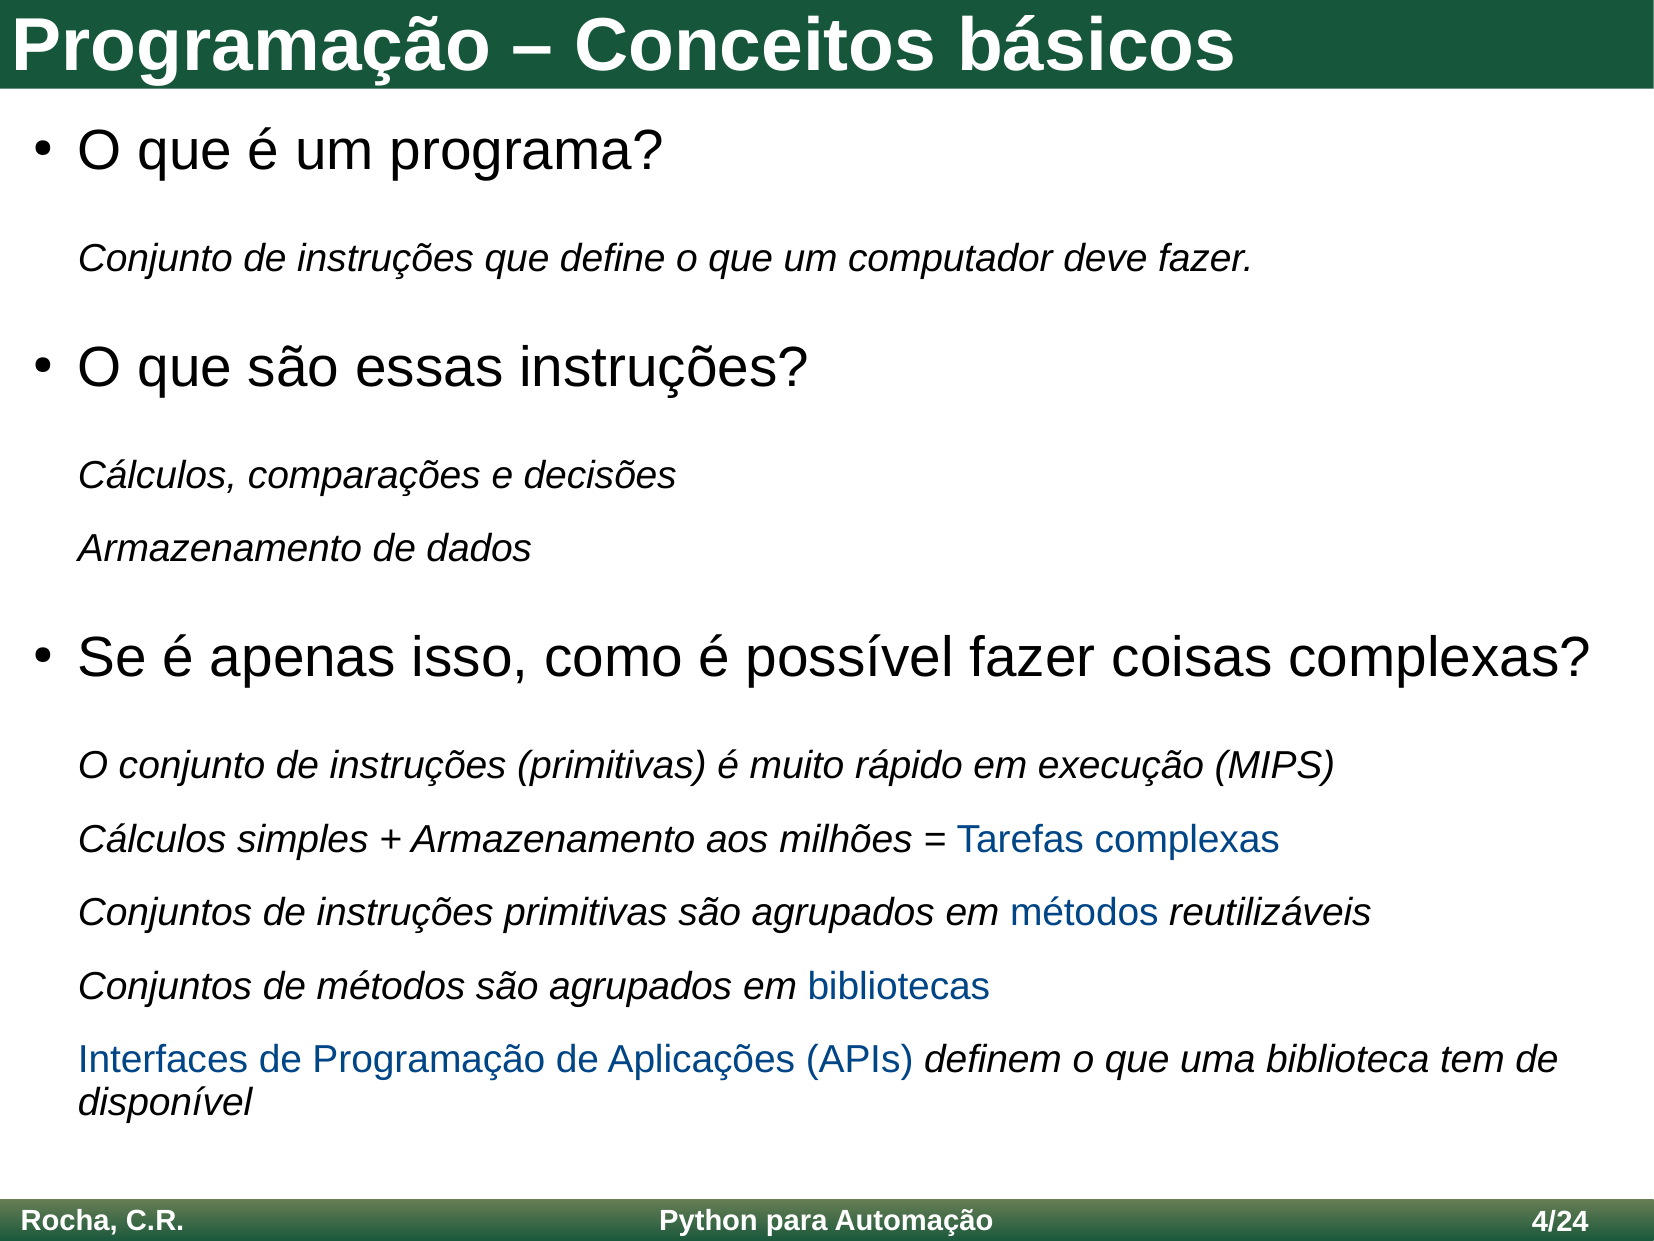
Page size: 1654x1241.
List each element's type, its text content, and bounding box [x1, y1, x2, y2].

list O que é um programa? Conjunto de instruções que define o que um computador deve fazer. O que são essas instruções? Cálculos, comparações e decisões Armazenamento de dados Se é apenas isso, como é possível fazer coisas complexas? O conjunto de instruções (primitivas) é muito rápido em execução (MIPS) Cálculos simples + Armazenamento aos milhões = Tarefas complexas Conjuntos de instruções primitivas são agrupados em métodos reutilizáveis Conjuntos de métodos são agrupados em bibliotecas Interfaces de Programação de Aplicações (APIs) definem o que uma biblioteca tem de disponível [17, 118, 1625, 1182]
title Programação – Conceitos básicos [11, 0, 1625, 89]
